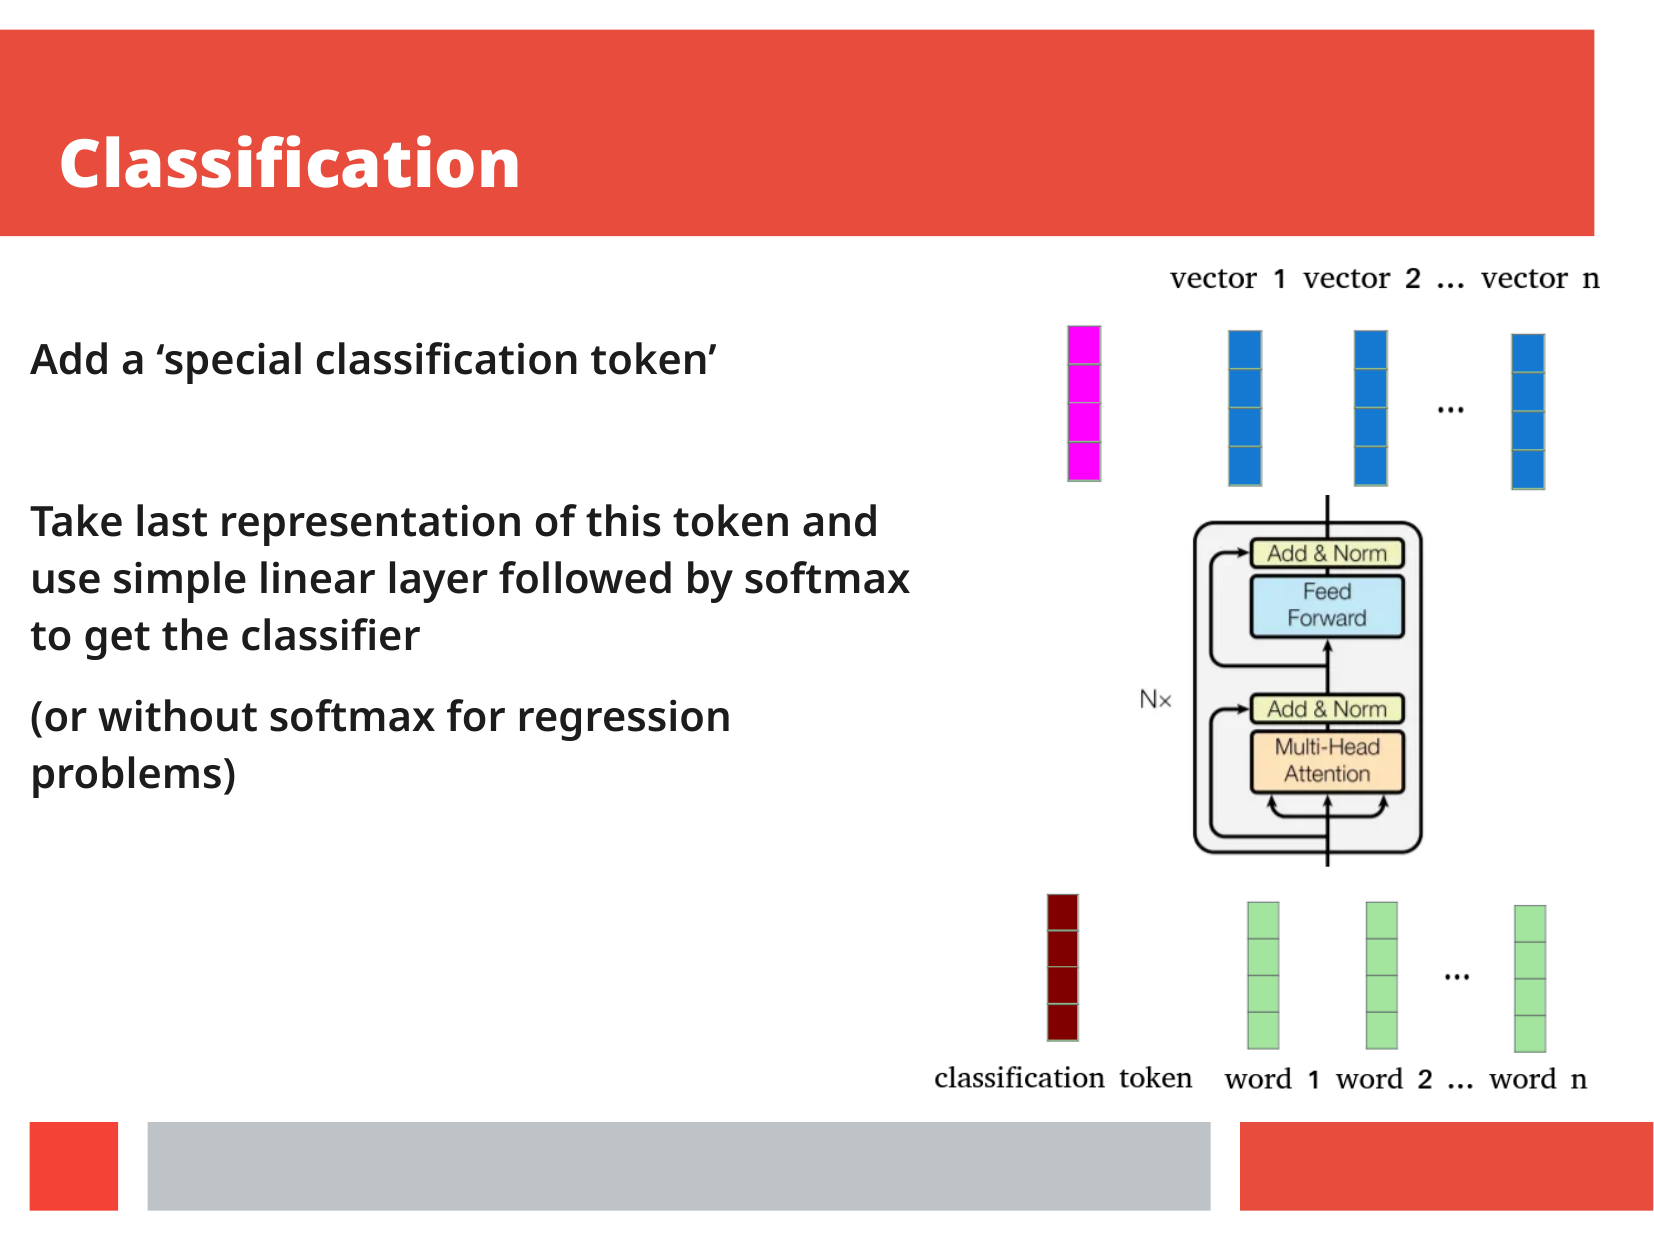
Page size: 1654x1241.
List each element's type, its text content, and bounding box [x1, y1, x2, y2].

title Classification [59, 59, 1595, 207]
list Add a ‘special classification token’ Take last representation of this token and use simple linear layer followed by softmax to get the classifier (or without softmax for regression problems) [30, 330, 921, 1098]
picture [931, 254, 1621, 1093]
